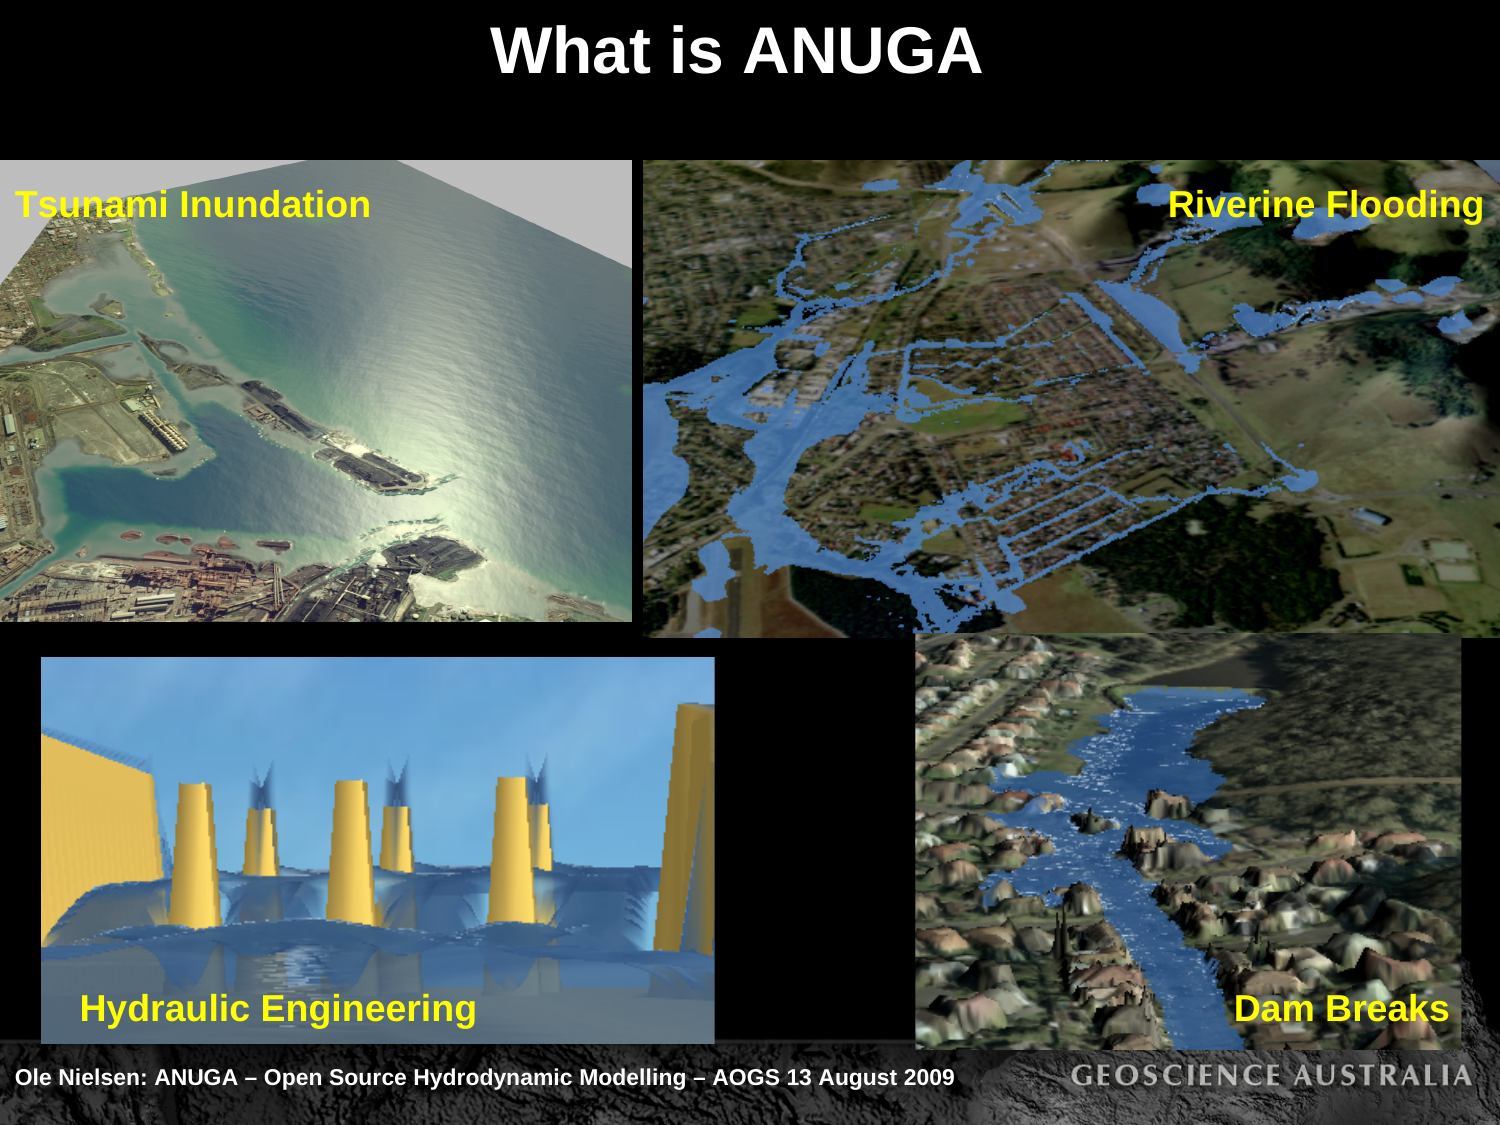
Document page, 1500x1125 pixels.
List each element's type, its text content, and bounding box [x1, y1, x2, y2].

picture [0, 0, 1500, 1125]
text_box Tsunami Inundation [0, 172, 561, 234]
list What is ANUGA [100, 0, 1376, 95]
text_box Riverine Flooding [938, 172, 1500, 234]
text_box Hydraulic Engineering [64, 976, 626, 1037]
text_box Dam Breaks [903, 976, 1465, 1037]
